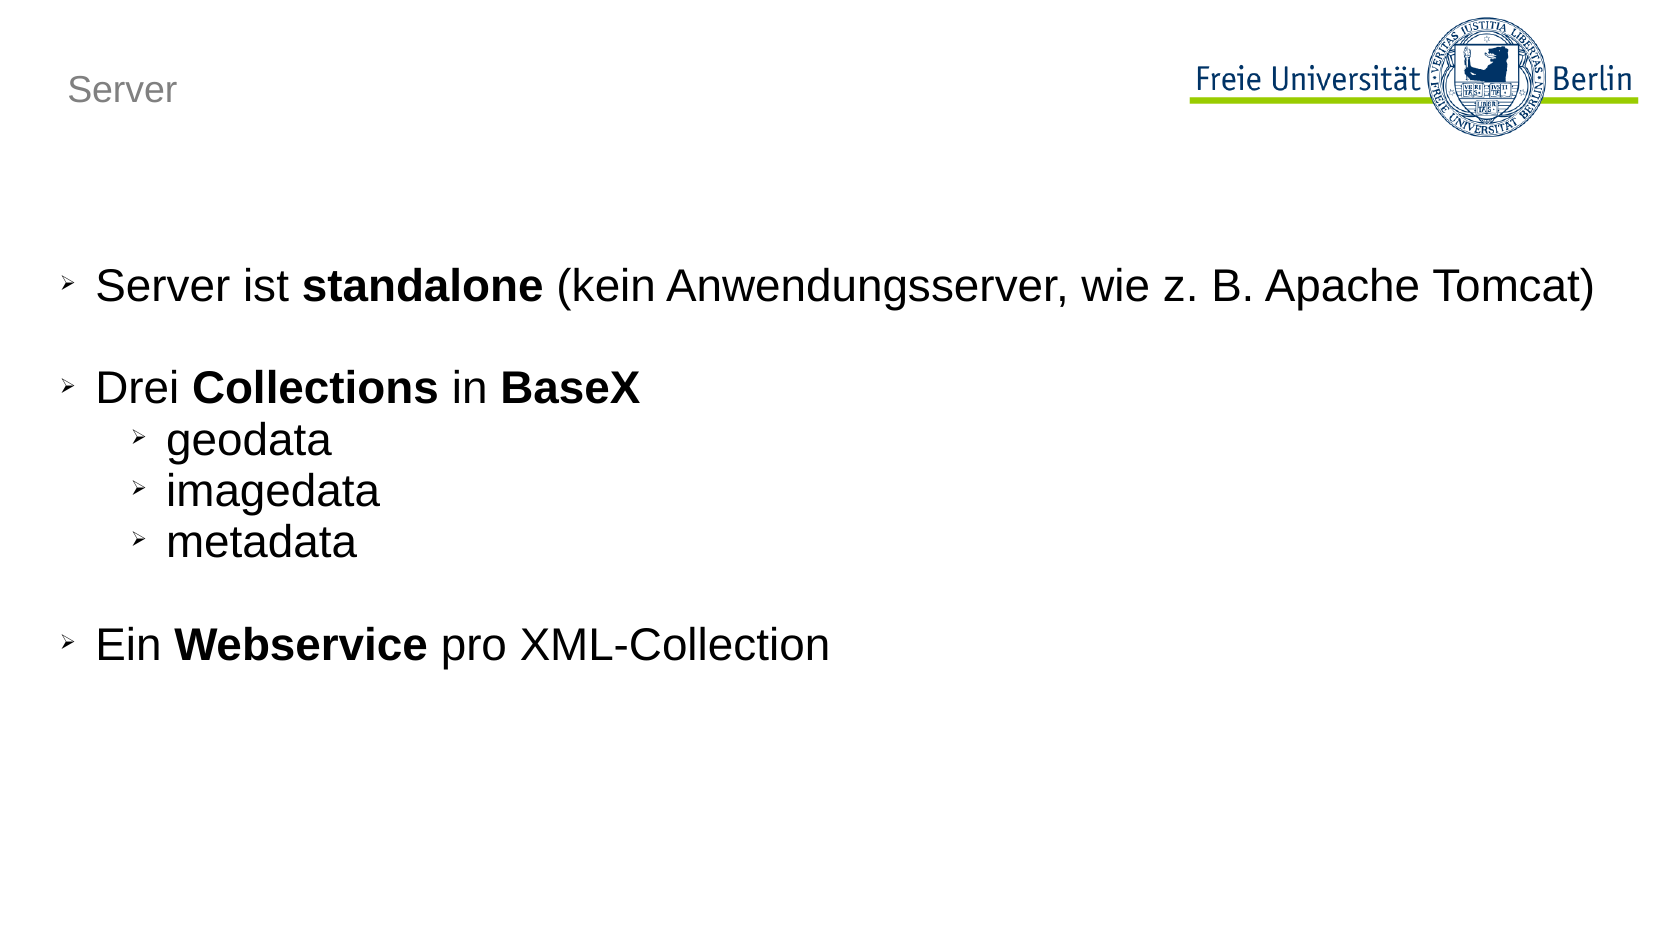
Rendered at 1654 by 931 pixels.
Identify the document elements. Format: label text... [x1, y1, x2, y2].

picture [1185, 11, 1642, 142]
text_box Server [52, 61, 193, 119]
text_box Server ist standalone (kein Anwendungsserver, wie z. B. Apache Tomcat) Drei Collections in BaseX geodata imagedata metadata Ein Webservice pro XML-Collection [45, 252, 1609, 678]
